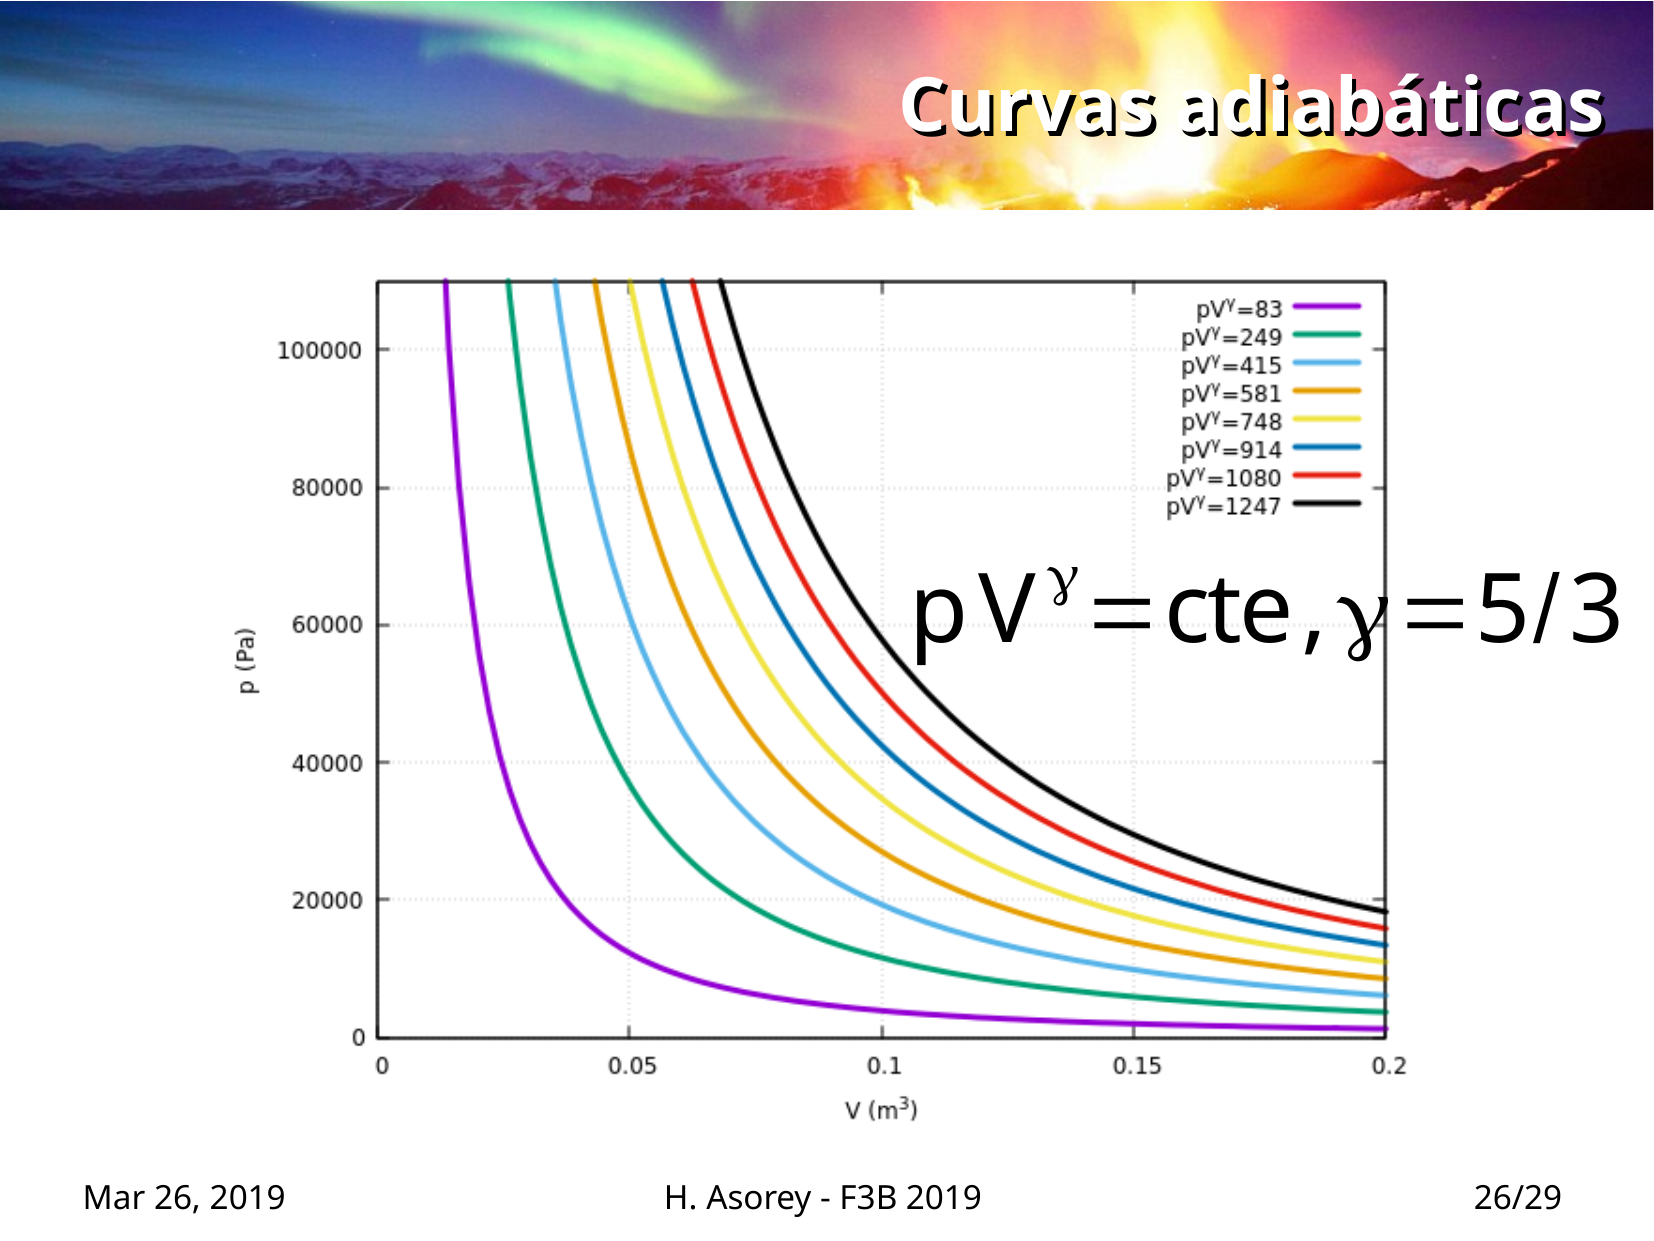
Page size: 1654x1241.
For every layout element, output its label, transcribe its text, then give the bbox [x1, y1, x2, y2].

chart [903, 549, 1629, 667]
title Curvas adiabáticas [45, 15, 1606, 191]
picture [0, 1, 1654, 210]
picture [224, 254, 1425, 1156]
